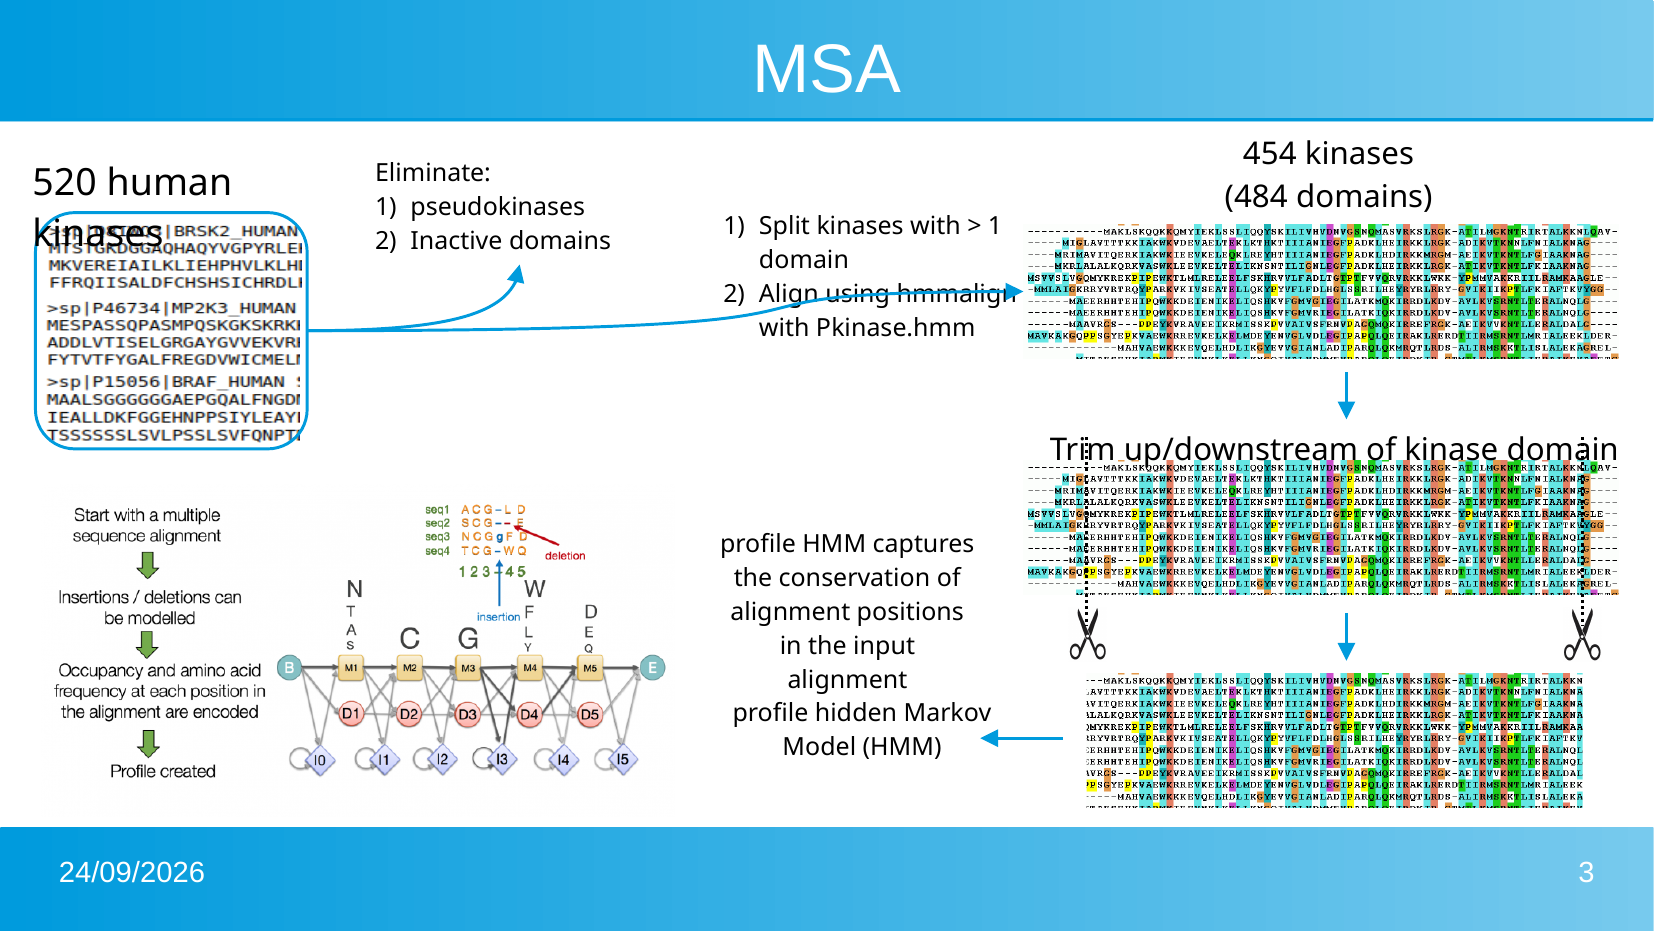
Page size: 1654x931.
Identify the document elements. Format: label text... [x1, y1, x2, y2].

text_box 520 human kinases [17, 147, 337, 207]
text_box profile HMM captures the conservation of alignment positions in the input alignment [702, 547, 993, 674]
text_box Split kinases with > 1 domain Align using hmmalign with Pkinase.hmm [708, 200, 1052, 308]
picture [1563, 607, 1602, 662]
picture [1068, 607, 1107, 662]
text_box Eliminate: pseudokinases Inactive domains [360, 147, 680, 260]
picture [41, 435, 49, 443]
picture [41, 368, 300, 443]
text_box Trim up/downstream of kinase domain [1033, 419, 1636, 470]
picture [41, 484, 675, 818]
picture [1086, 673, 1583, 808]
text_box 454 kinases (484 domains) [1169, 124, 1489, 210]
text_box profile hidden Markov Model (HMM) [685, 679, 1040, 778]
text_box Split kinases with > 1 domain Align using hmmalign with Pkinase.hmm [791, 293, 1023, 308]
picture [41, 295, 300, 367]
picture [1023, 224, 1619, 359]
picture [43, 218, 50, 224]
title MSA [59, 29, 1595, 108]
picture [293, 218, 302, 227]
picture [43, 218, 302, 290]
picture [1023, 460, 1619, 595]
